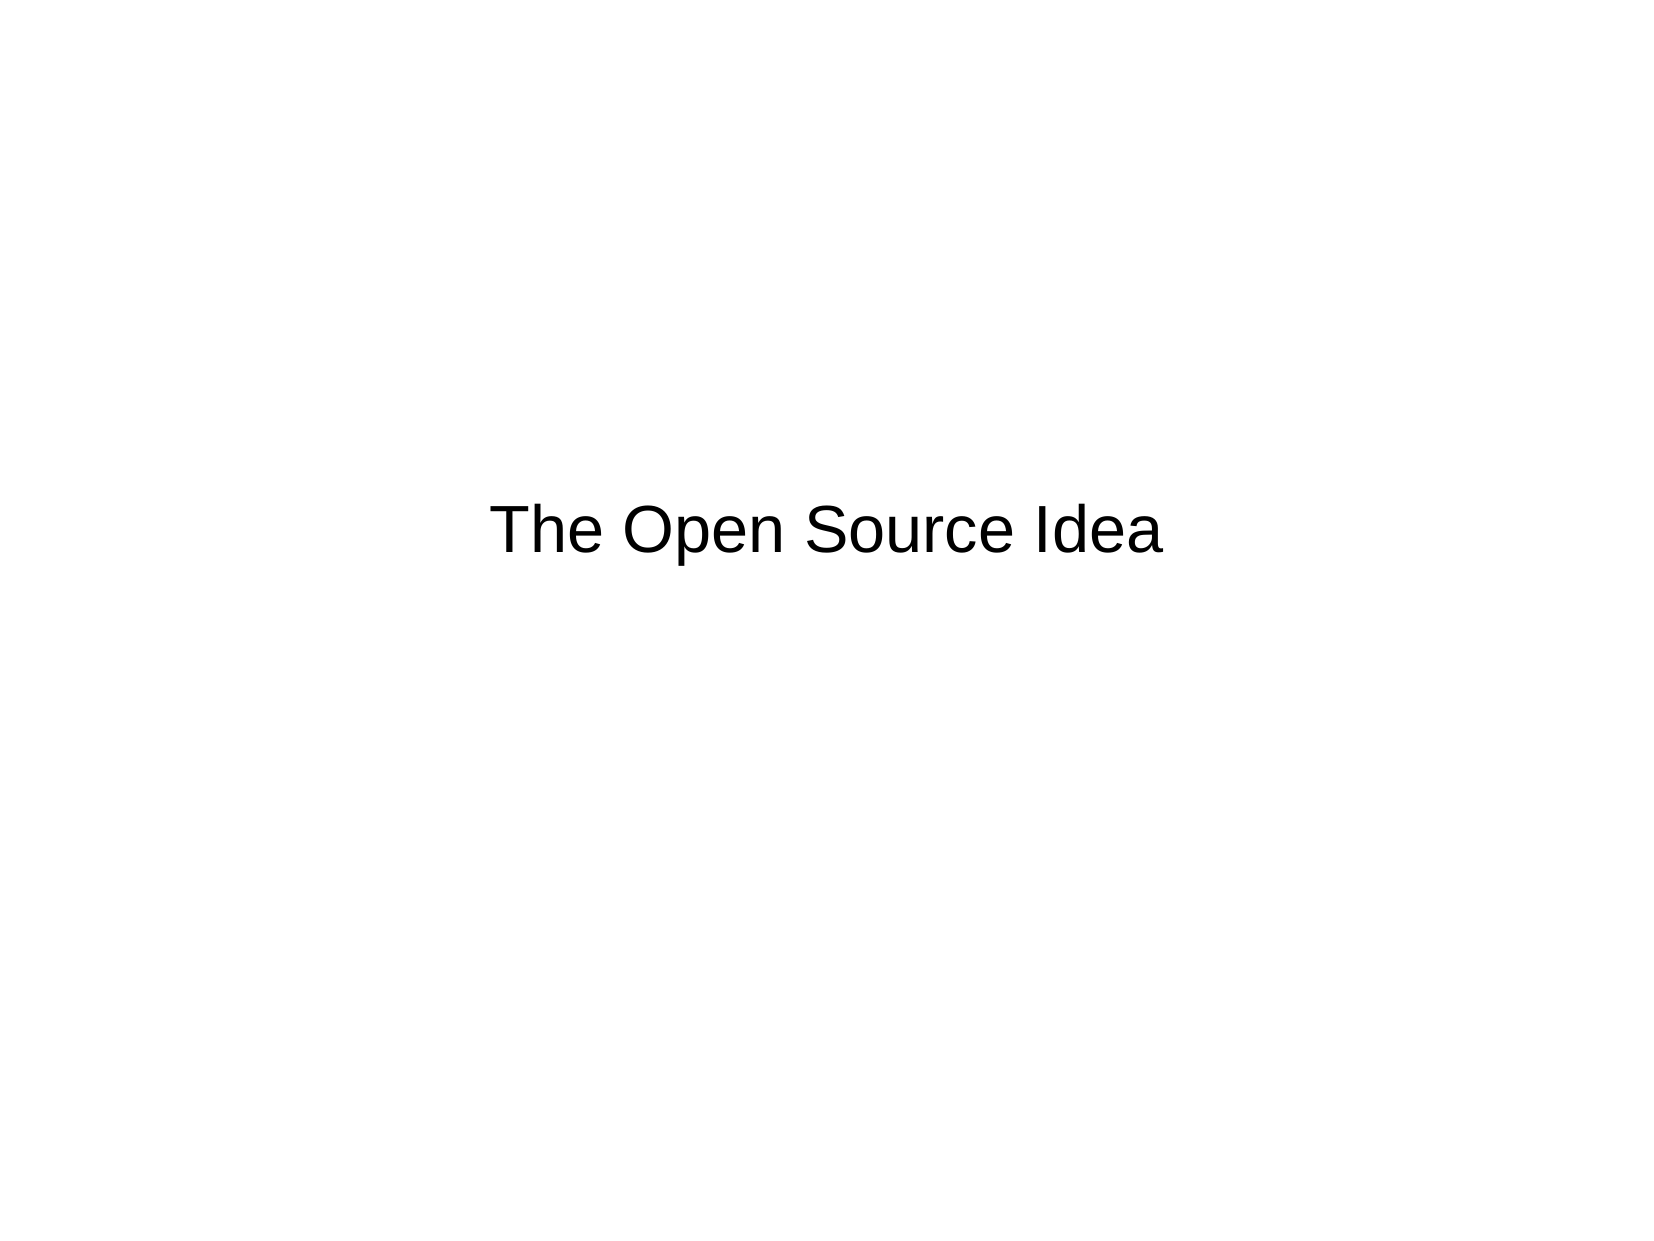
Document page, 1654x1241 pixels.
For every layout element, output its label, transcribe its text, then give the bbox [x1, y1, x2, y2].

subtitle The Open Source Idea [82, 49, 1571, 1010]
